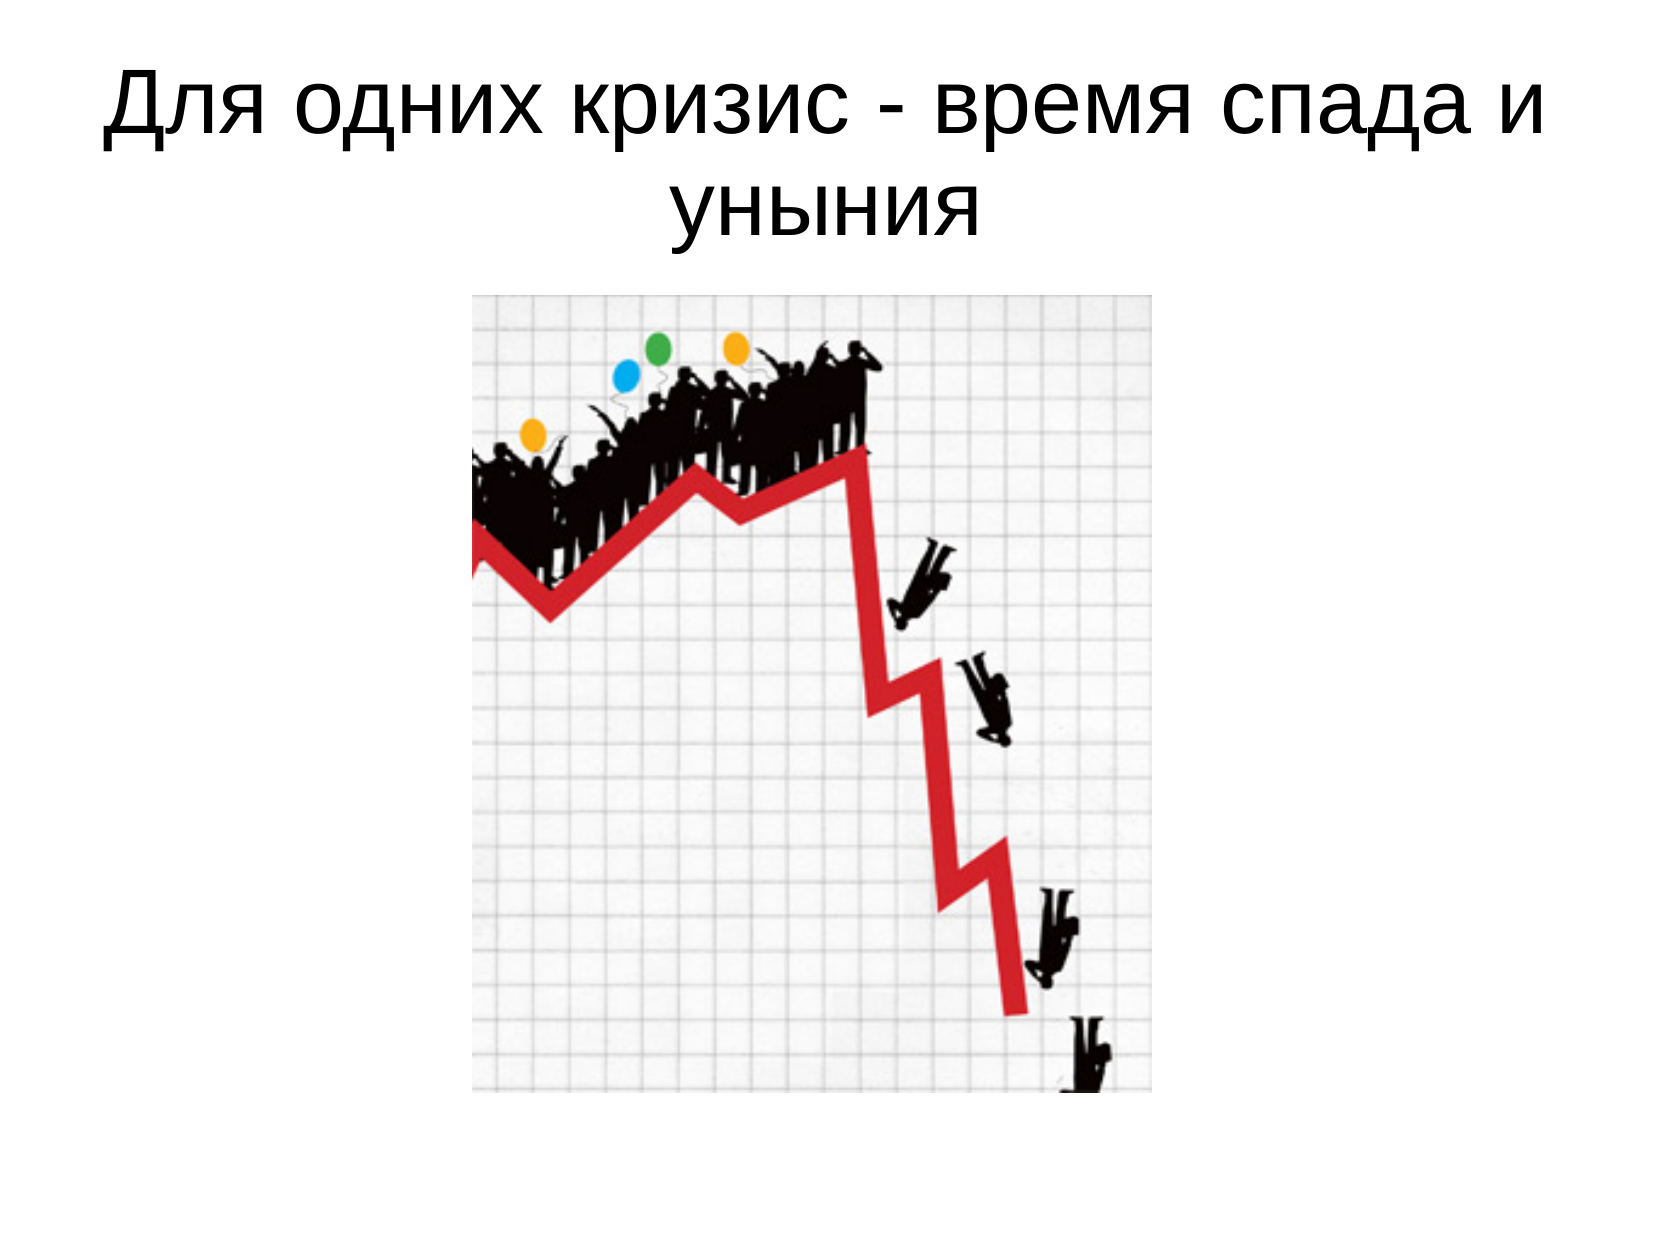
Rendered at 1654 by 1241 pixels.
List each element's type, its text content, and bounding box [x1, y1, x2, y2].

title Для одних кризис - время спада и уныния [82, 50, 1571, 256]
picture [472, 295, 1152, 1093]
